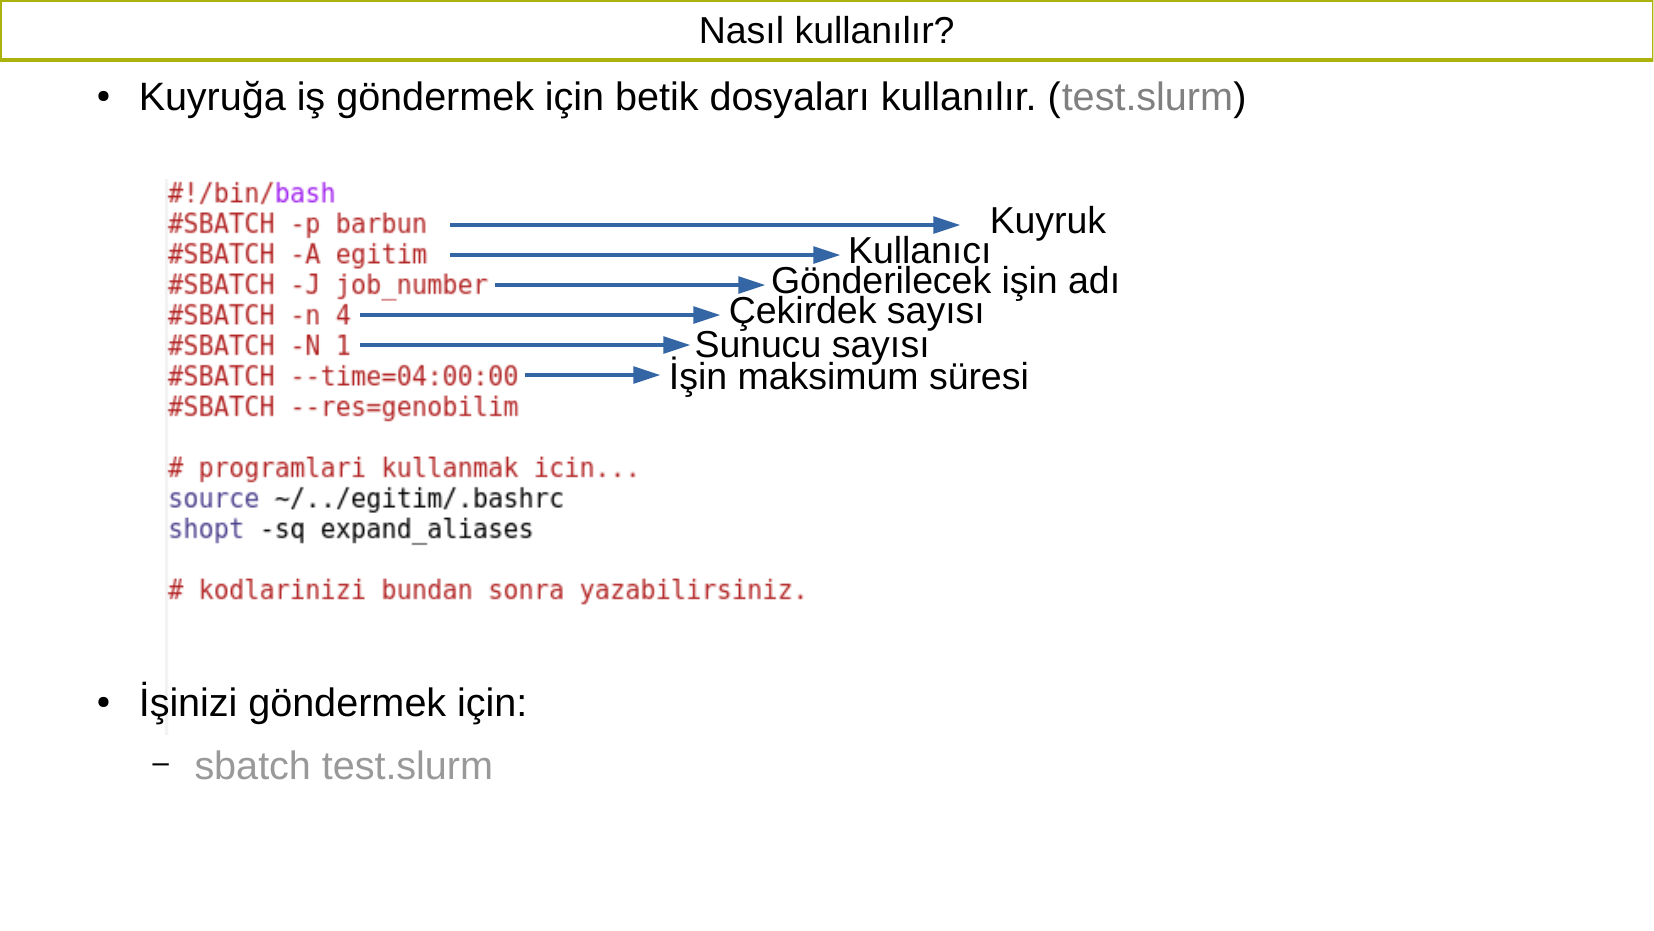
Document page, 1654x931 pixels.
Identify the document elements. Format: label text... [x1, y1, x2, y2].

text_box Gönderilecek işin adı [756, 252, 1177, 310]
text_box Kullanıcı [833, 221, 1254, 279]
text_box Kuyruk [975, 192, 1396, 250]
text_box Nasıl kullanılır? [0, 0, 1654, 61]
text_box Sunucu sayısı [679, 316, 1100, 348]
text_box İşin maksimum süresi [654, 348, 1195, 406]
list Kuyruğa iş göndermek için betik dosyaları kullanılır. (test.slurm) İşinizi göndermek için: sbatch test.slurm [82, 75, 1571, 796]
text_box Çekirdek sayısı [714, 282, 1135, 340]
